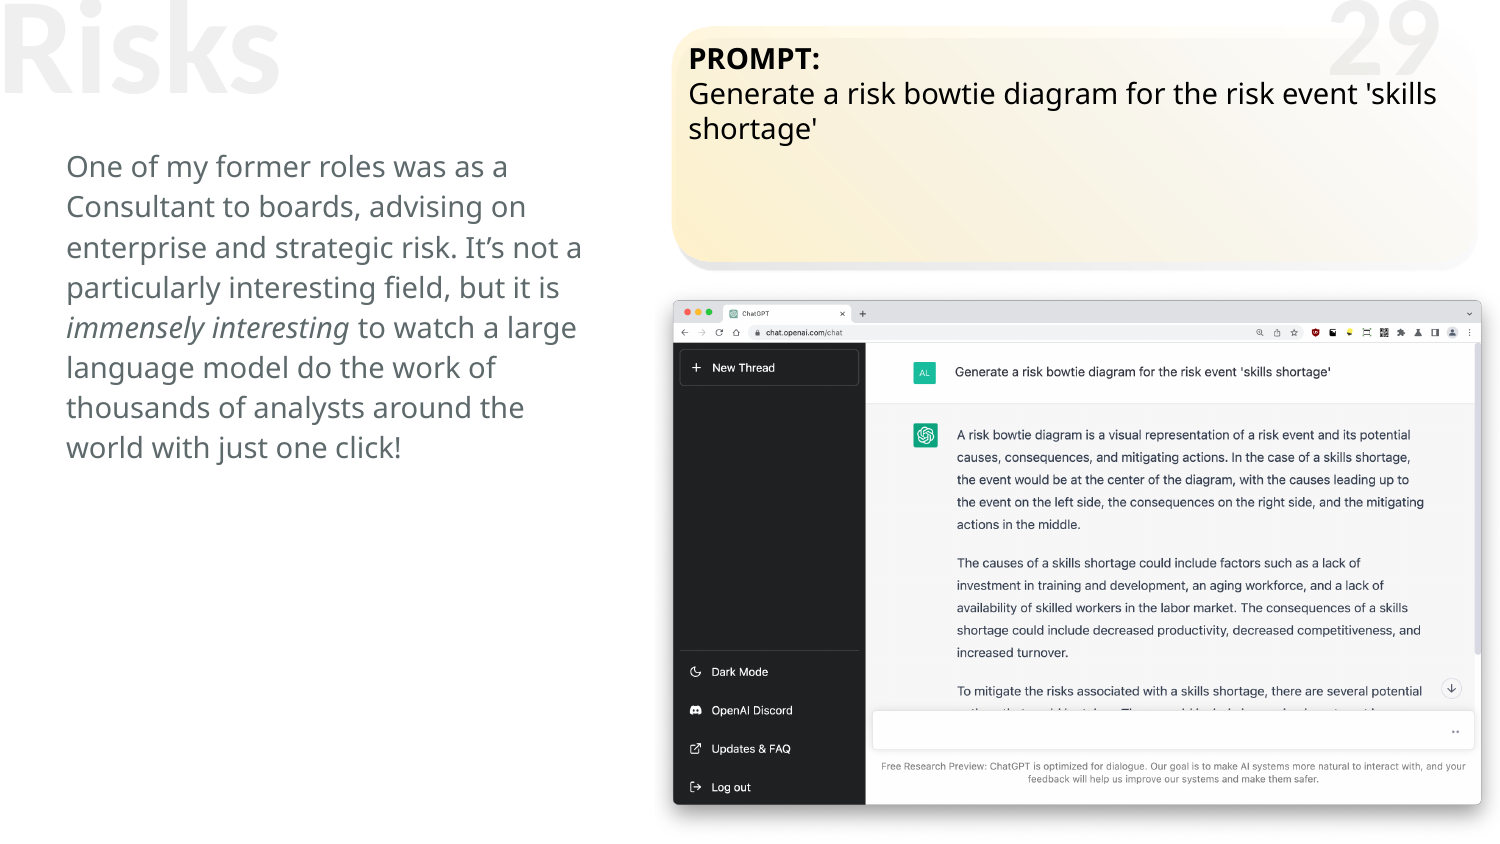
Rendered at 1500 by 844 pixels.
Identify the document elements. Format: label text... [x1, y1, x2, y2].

title Risks [0, 0, 1435, 91]
subtitle Generate a risk bowtie diagram for the risk event 'skills shortage' [673, 60, 1471, 251]
picture [654, 280, 1500, 844]
list One of my former roles was as a Consultant to boards, advising on enterprise and strategic risk. It’s not a particularly interesting field, but it is immensely interesting to watch a large language model do the work of thousands of analysts around the world with just one click! [51, 128, 615, 811]
